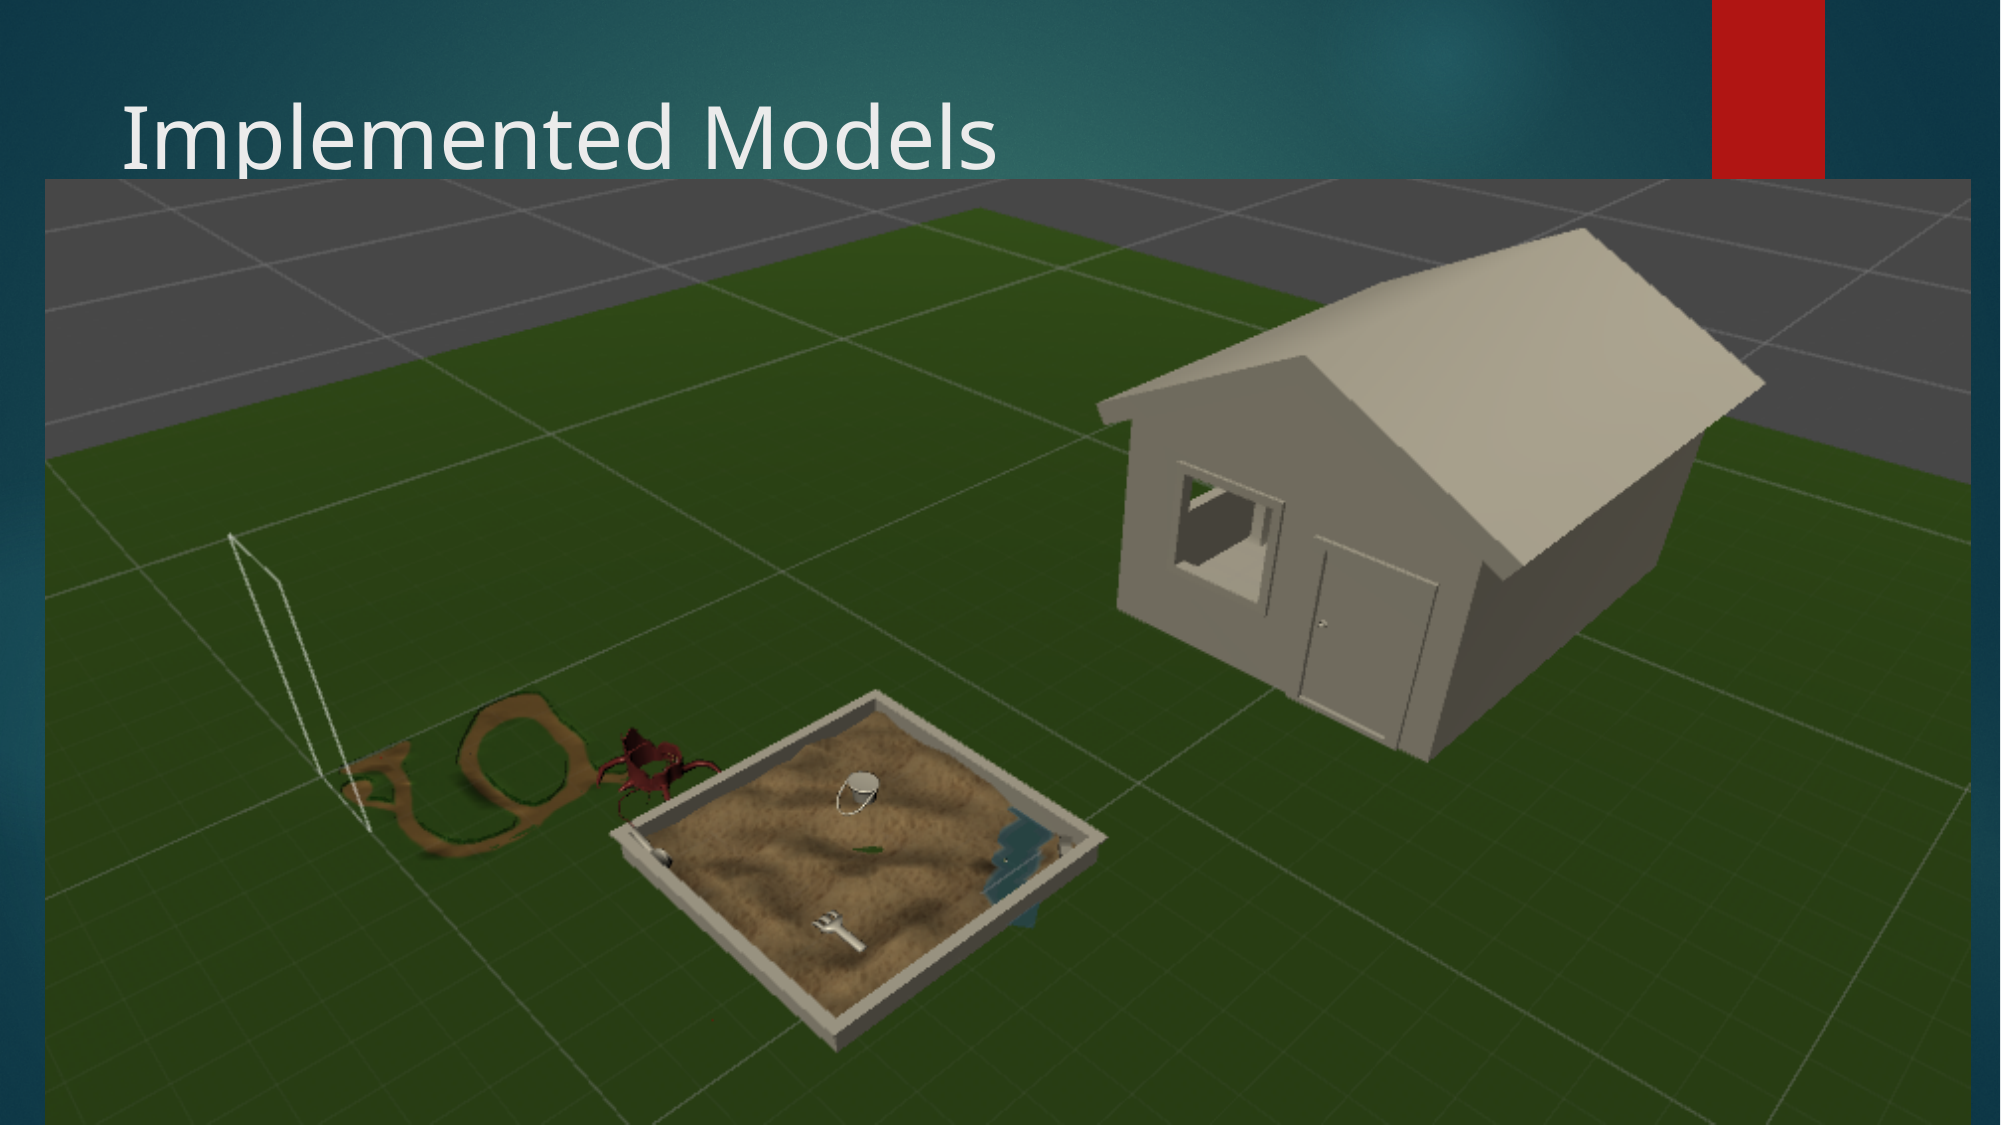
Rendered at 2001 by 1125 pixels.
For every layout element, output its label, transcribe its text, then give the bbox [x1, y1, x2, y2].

picture [45, 179, 1971, 1125]
title Implemented Models [106, 74, 1649, 179]
